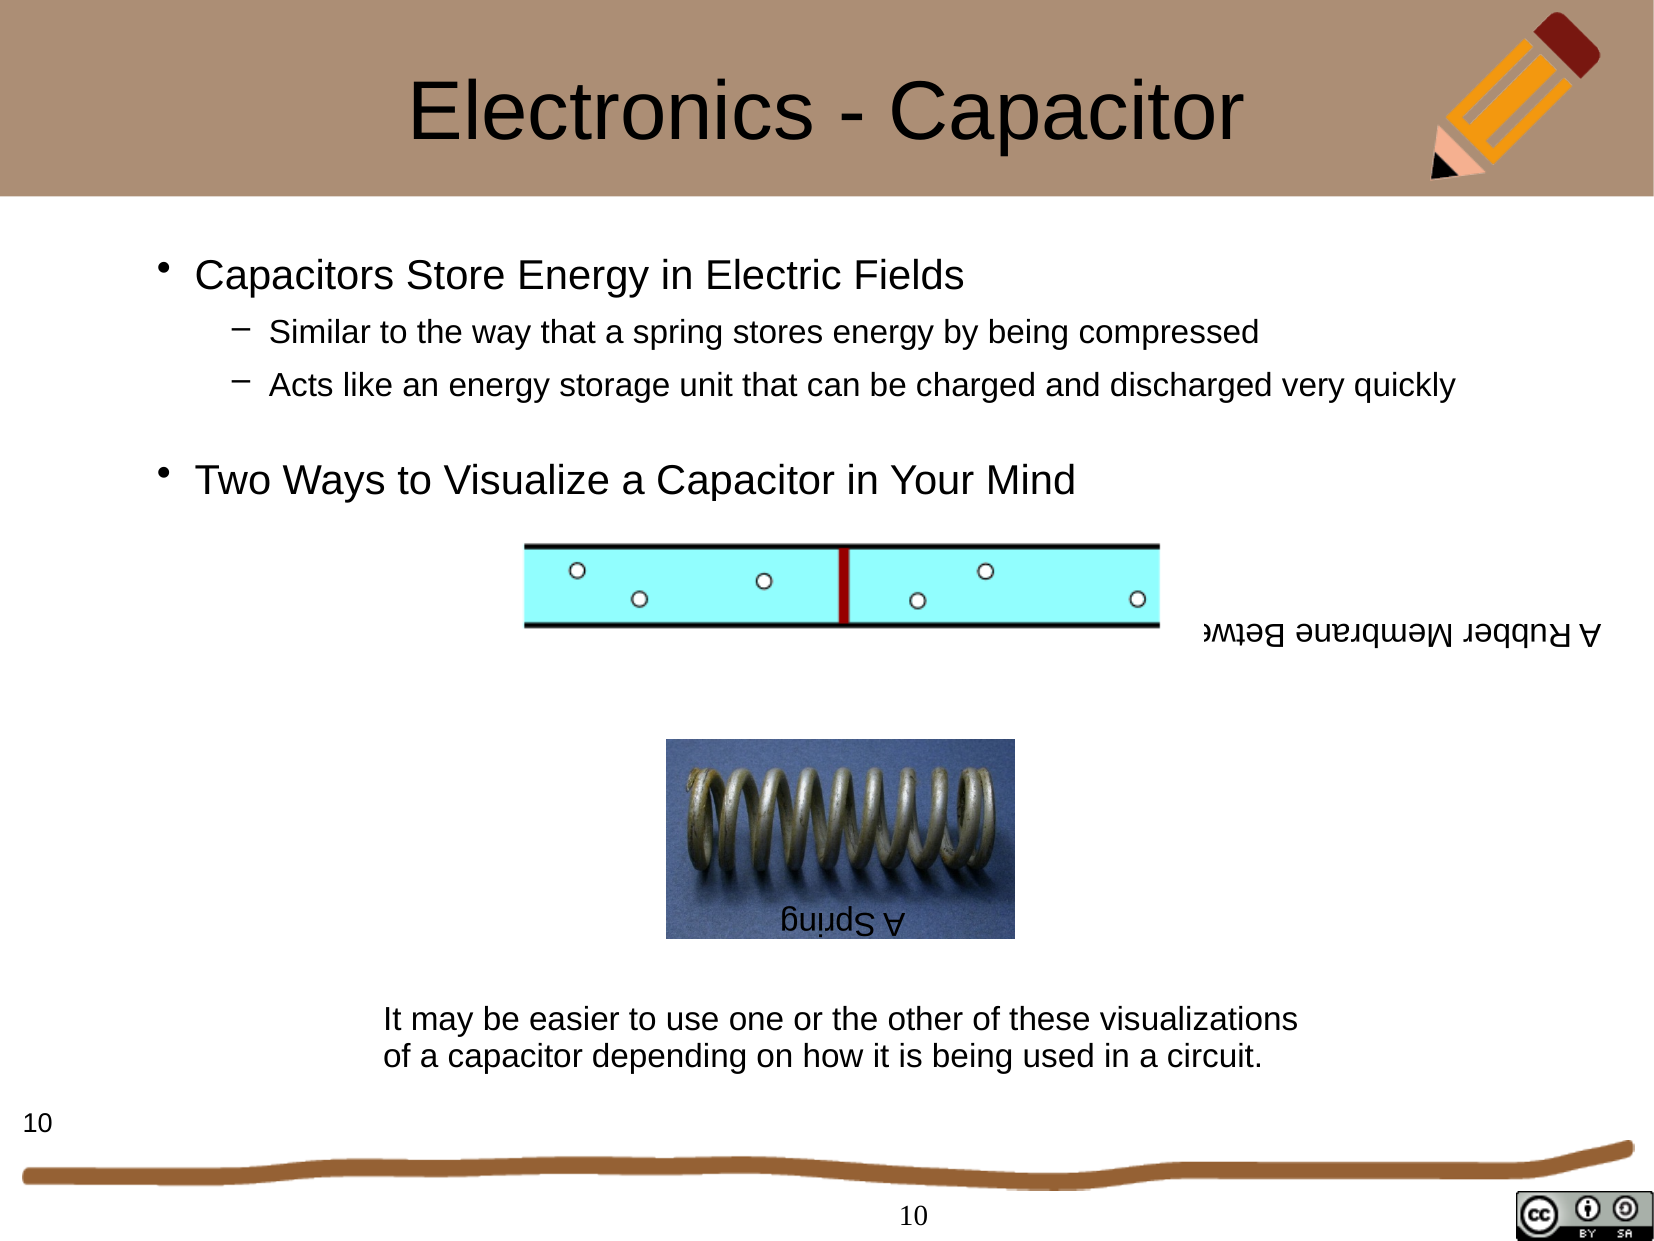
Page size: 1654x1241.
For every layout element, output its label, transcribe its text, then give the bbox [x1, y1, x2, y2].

title Electronics - Capacitor [82, 49, 1571, 172]
text_box A Rubber Membrane Between Two Sides of a Pipe [1204, 610, 1617, 666]
text_box Capacitors Store Energy in Electric Fields Similar to the way that a spring stores energy by being compressed Acts like an energy storage unit that can be charged and discharged very quickly Two Ways to Visualize a Capacitor in Your Mind [141, 240, 1529, 1044]
picture [487, 501, 1204, 668]
picture [666, 739, 1015, 939]
picture [22, 1140, 1654, 1241]
text_box A Spring [764, 899, 921, 955]
picture [1430, 12, 1601, 181]
text_box <number> [4, 1097, 71, 1147]
text_box It may be easier to use one or the other of these visualizations of a capacitor depending on how it is being used in a circuit. [368, 993, 1343, 1083]
